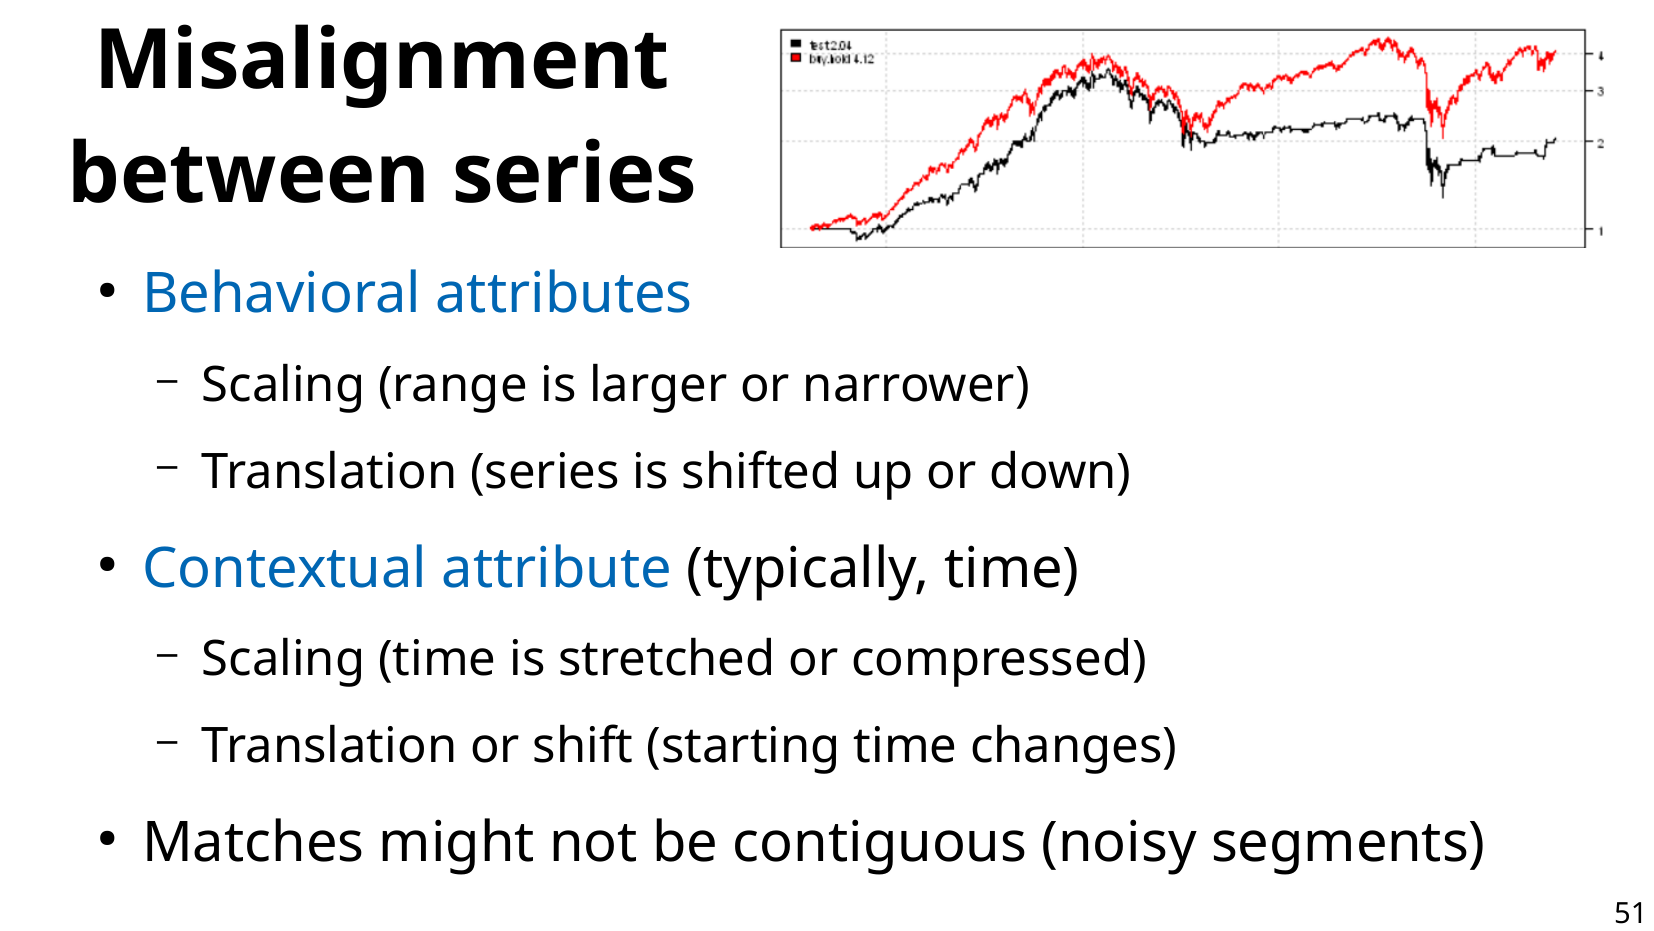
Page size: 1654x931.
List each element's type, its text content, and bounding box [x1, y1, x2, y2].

title Misalignment between series [0, 1, 766, 225]
list Behavioral attributes Scaling (range is larger or narrower) Translation (series is shifted up or down) Contextual attribute (typically, time) Scaling (time is stretched or compressed) Translation or shift (starting time changes) Matches might not be contiguous (noisy segments) [82, 253, 1571, 886]
picture [770, 21, 1614, 248]
